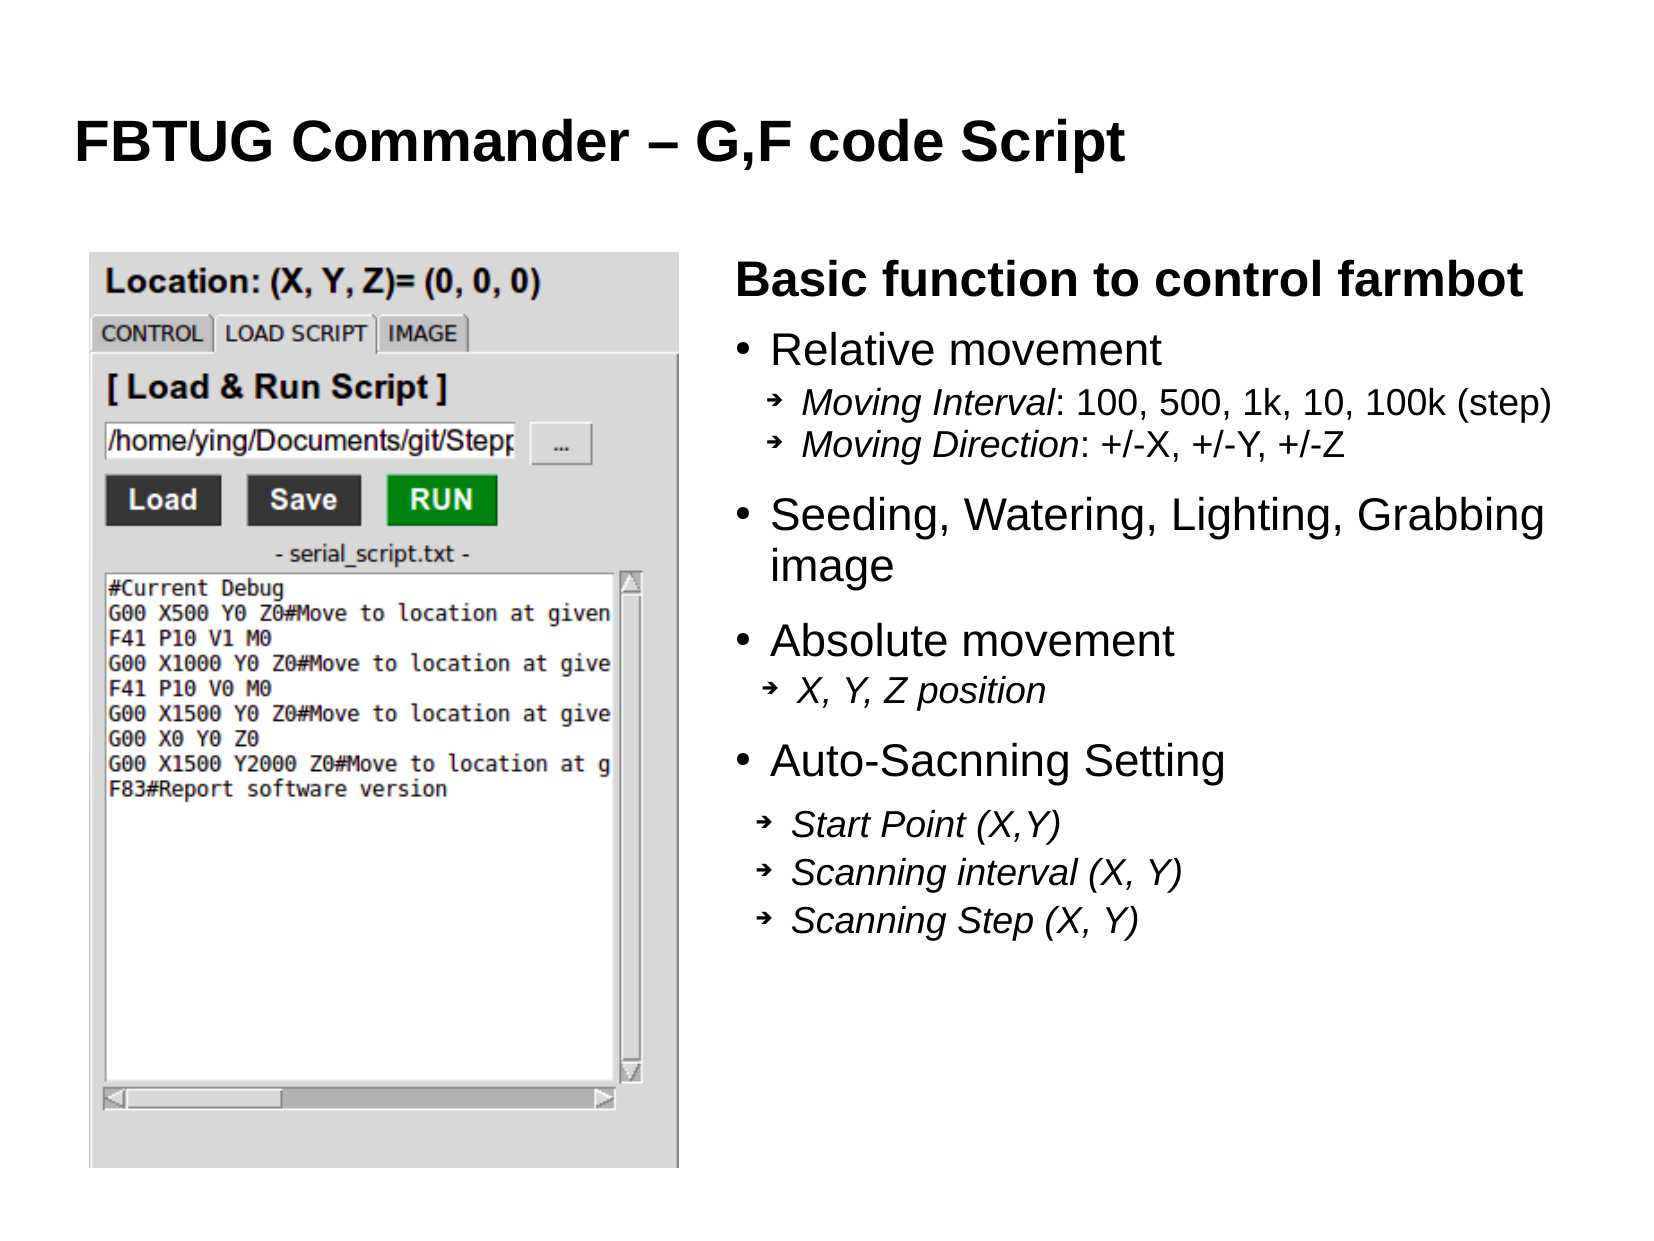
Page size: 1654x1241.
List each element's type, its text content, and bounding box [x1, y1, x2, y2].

text_box FBTUG Commander – G,F code Script [60, 101, 1531, 182]
picture [89, 252, 679, 1168]
text_box Basic function to control farmbot Relative movement Moving Interval: 100, 500, 1k, 10, 100k (step) Moving Direction: +/-X, +/-Y, +/-Z Seeding, Watering, Lighting, Grabbing image Absolute movement X, Y, Z position Auto-Sacnning Setting Start Point (X,Y) Scanning interval (X, Y) Scanning Step (X, Y) [720, 243, 1606, 1126]
